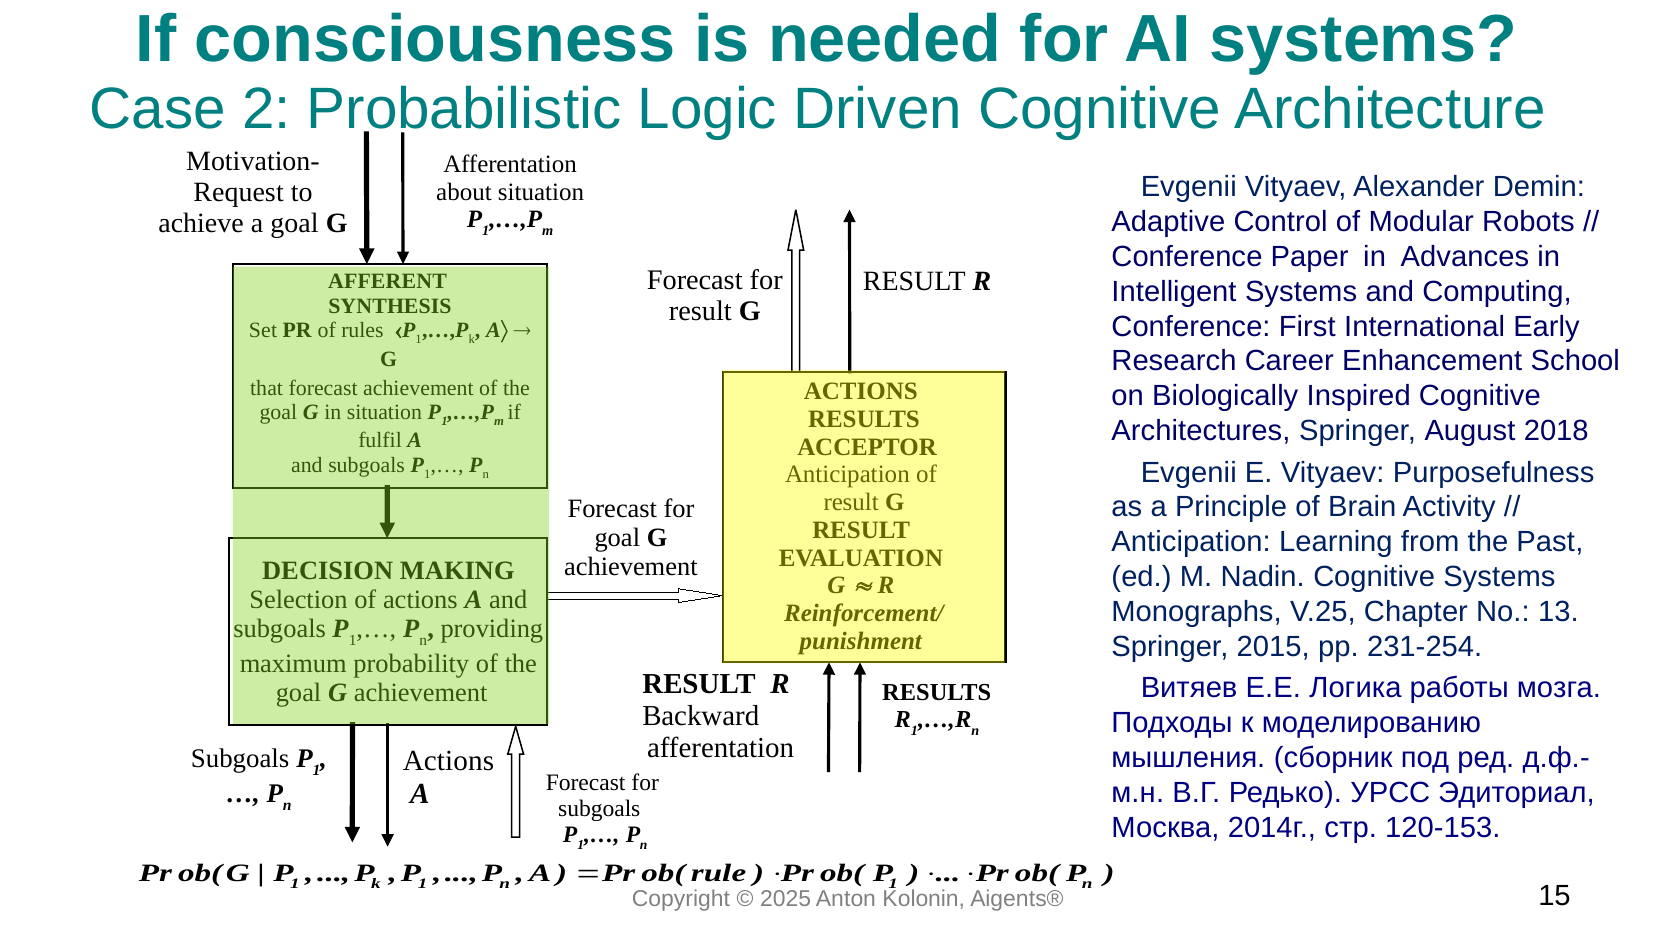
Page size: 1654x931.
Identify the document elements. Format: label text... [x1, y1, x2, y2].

text_box RESULT R [860, 263, 1028, 299]
text_box Actions A [402, 744, 505, 810]
text_box Forecast for result G [641, 263, 788, 327]
chart [131, 856, 1121, 894]
text_box If consciousness is needed for AI systems? Case 2: Probabilistic Logic Driven Cognitive Architecture [0, 0, 1654, 150]
text_box Subgoals P1,…, Pn [180, 738, 337, 820]
text_box [507, 726, 524, 838]
text_box RESULTS R1,…,Rn [882, 679, 1028, 739]
text_box Evgenii Vityaev, Alexander Demin: Adaptive Control of Modular Robots // Conference Paper in Advances in Intelligent Systems and Computing, Conference: First International Early Research Career Enhancement School on Biologically Inspired Cognitive Architectures, Springer, August 2018 Evgenii E. Vityaev: Purposefulness as a Principle of Brain Activity // Anticipation: Learning from the Past, (ed.) M. Nadin. Cognitive Systems Monographs, V.25, Chapter No.: 13. Springer, 2015, pp. 231-254. Витяев Е.Е. Логика работы мозга. Подходы к моделированию мышления. (сборник под ред. д.ф.-м.н. В.Г. Редько). УРСС Эдиториал, Москва, 2014г., стр. 120-153. [1096, 159, 1645, 852]
text_box DECISION MAKING Selection of actions A and subgoals P1,…, Pn, providing maximum probability of the goal G achievement [229, 538, 349, 725]
text_box RESULT R Backward afferentation [625, 666, 816, 766]
text_box Forecast for subgoals P1,…, Pn [531, 767, 674, 856]
text_box [232, 209, 1005, 724]
text_box Motivation- Request to achieve a goal G [153, 150, 353, 239]
text_box Afferentation about situation P1,…,Pm [417, 150, 603, 239]
text_box Forecast for goal G achievement [550, 492, 719, 584]
